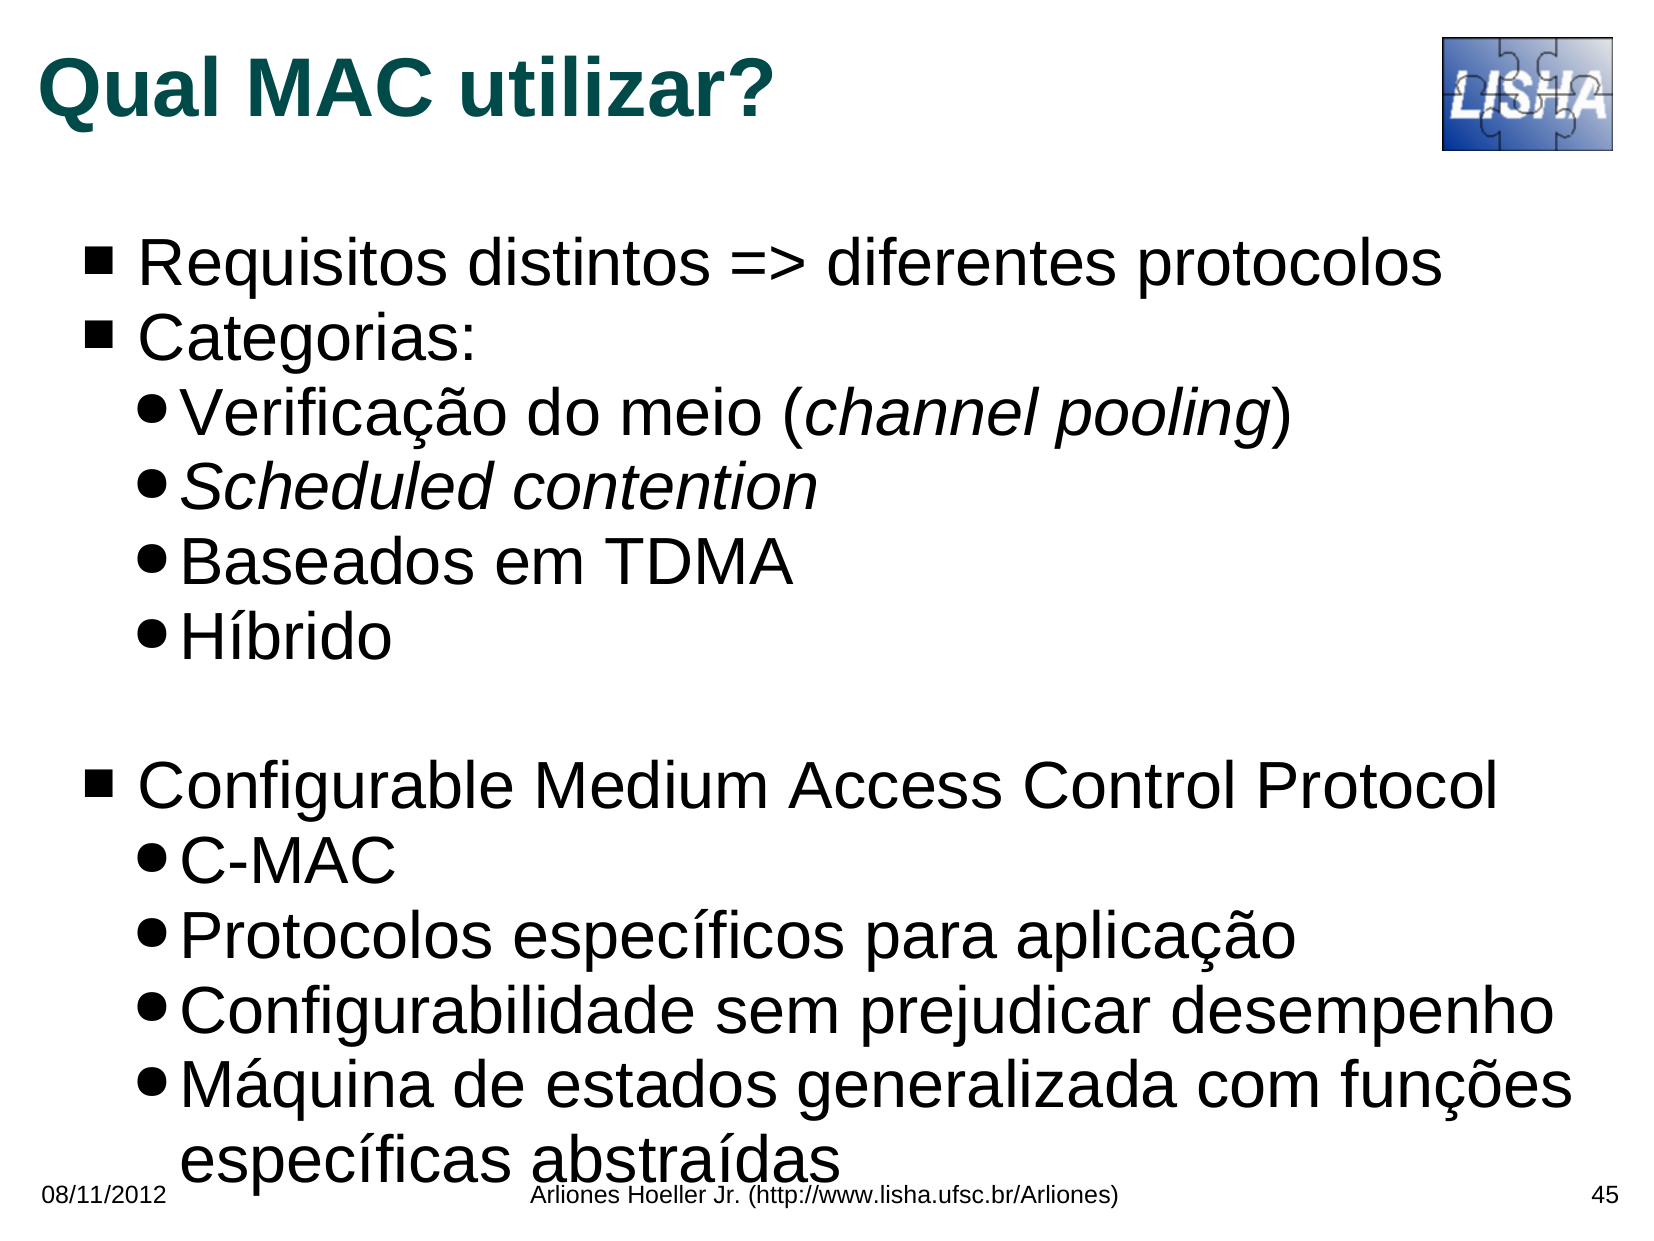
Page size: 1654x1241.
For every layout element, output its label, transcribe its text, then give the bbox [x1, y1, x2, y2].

title Qual MAC utilizar? [37, 37, 1426, 151]
list Requisitos distintos => diferentes protocolos Categorias: Verificação do meio (channel pooling) Scheduled contention Baseados em TDMA Híbrido Configurable Medium Access Control Protocol C-MAC Protocolos específicos para aplicação Configurabilidade sem prejudicar desempenho Máquina de estados generalizada com funções específicas abstraídas [37, 225, 1613, 1241]
picture [1442, 37, 1613, 151]
